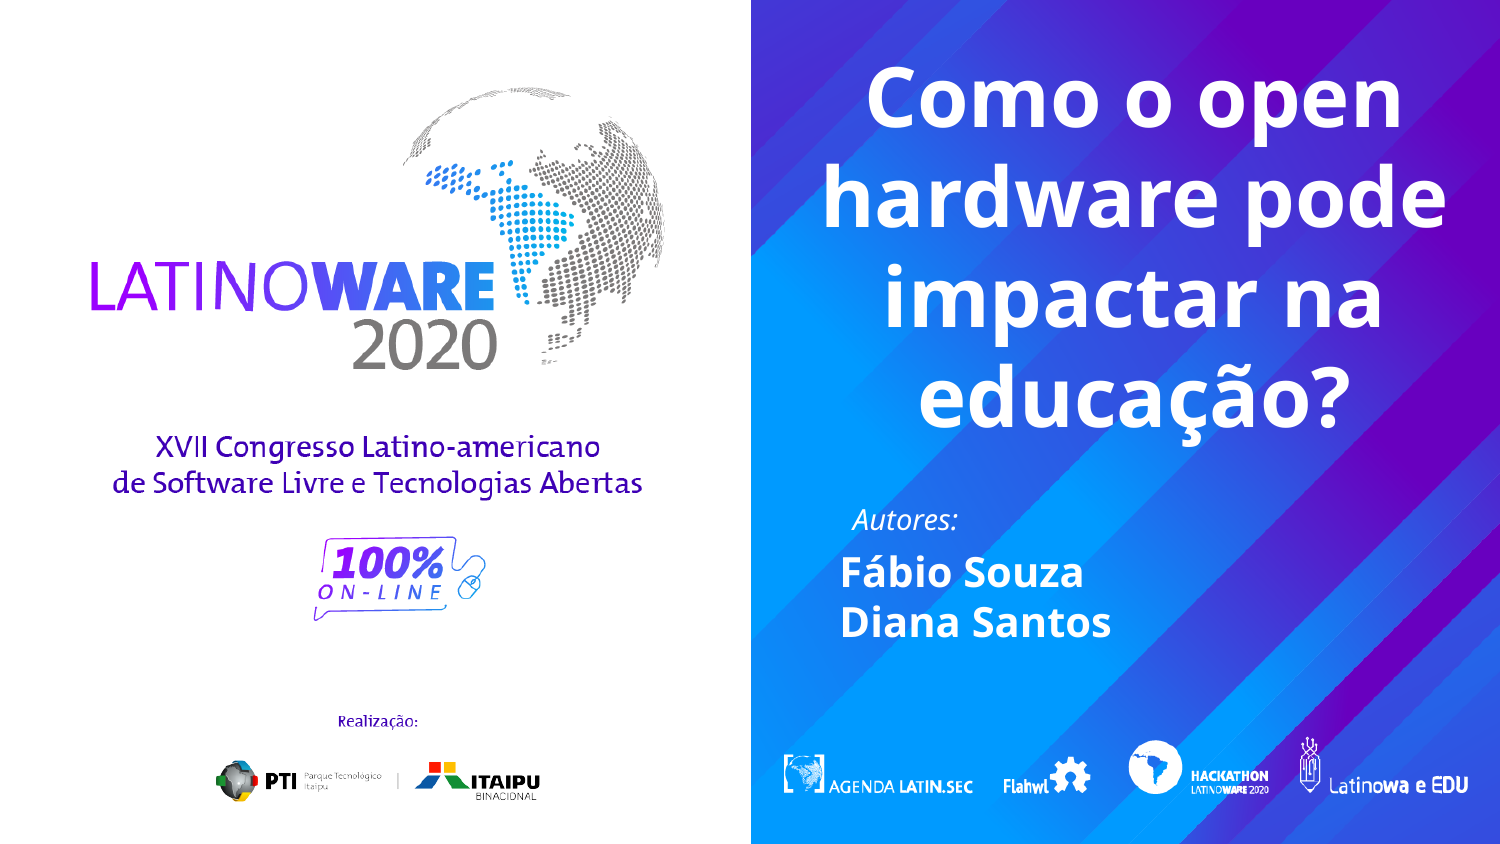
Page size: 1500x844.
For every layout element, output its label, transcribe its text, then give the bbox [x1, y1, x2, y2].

subtitle Fábio Souza Diana Santos [824, 530, 1446, 661]
title Como o open hardware pode impactar na educação? [779, 63, 1491, 459]
picture [0, 0, 1500, 844]
